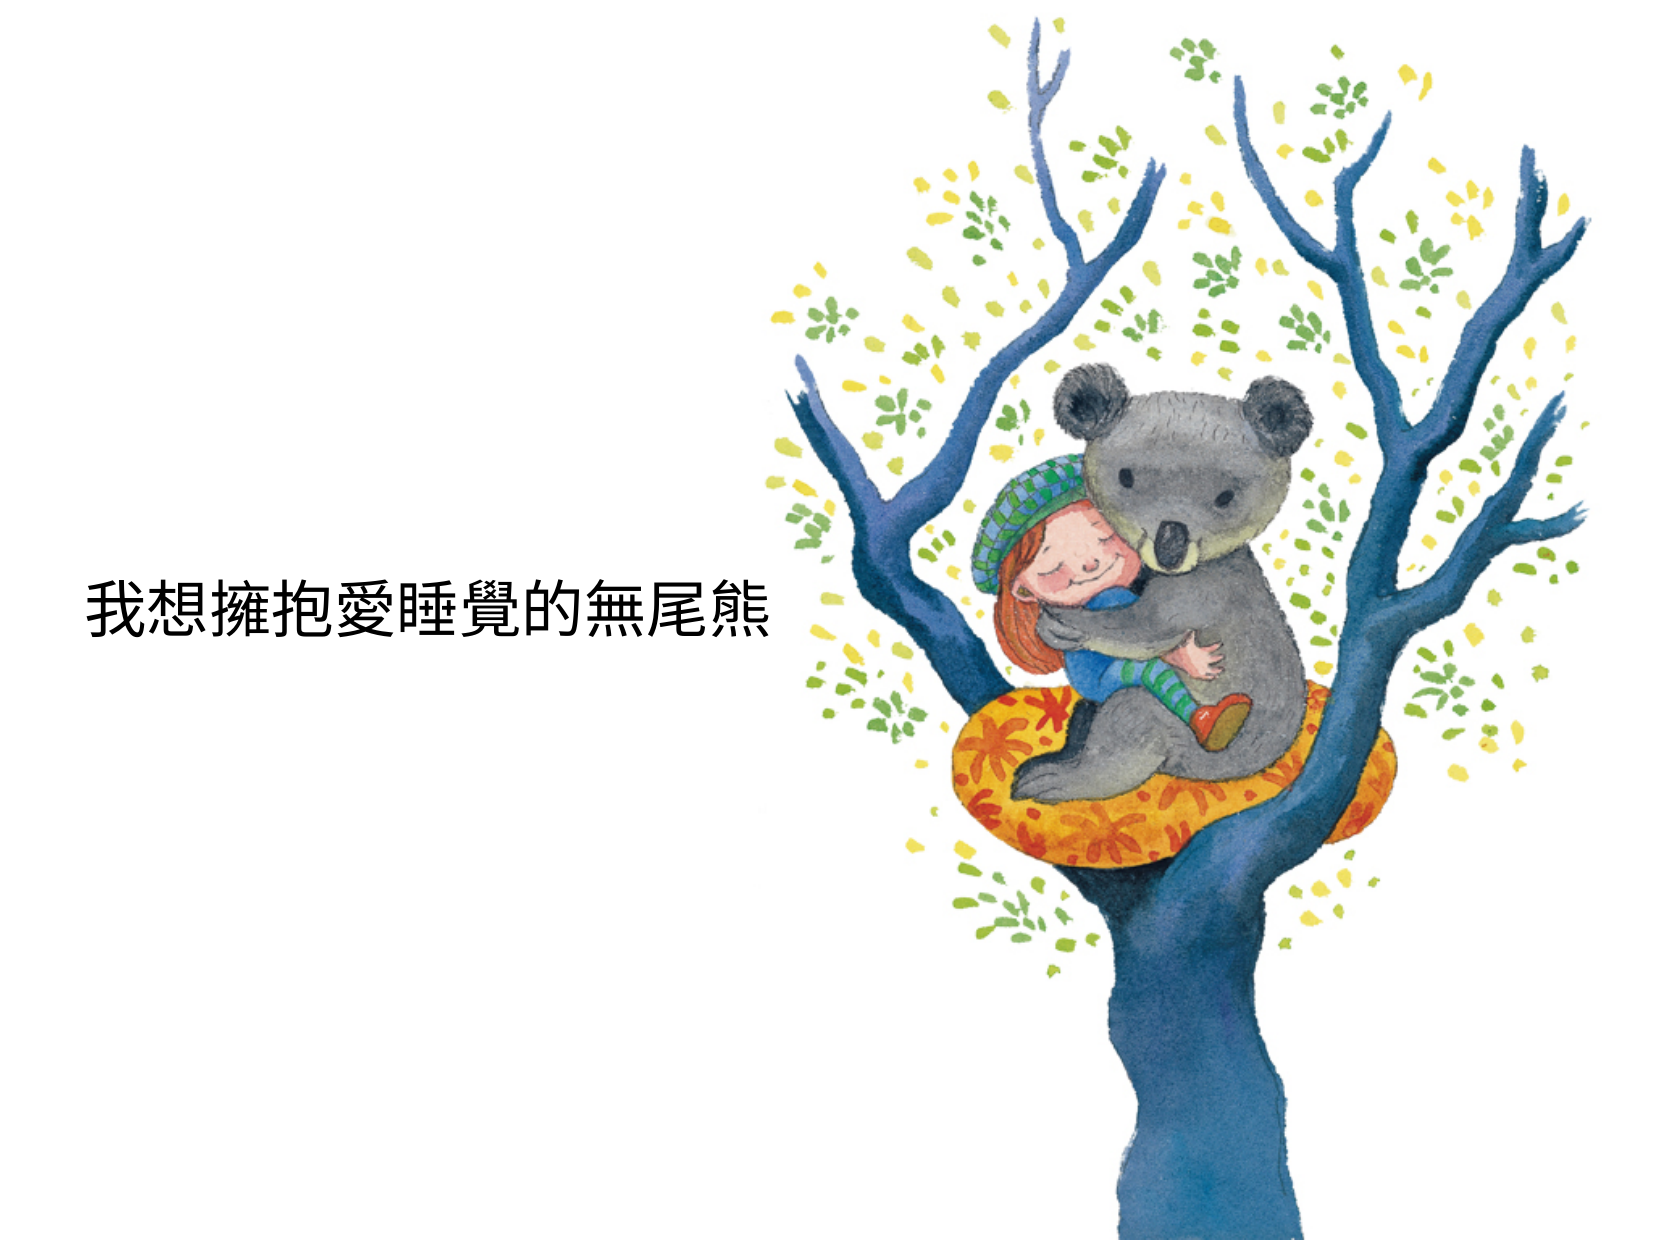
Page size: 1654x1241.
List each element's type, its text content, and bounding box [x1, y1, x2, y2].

picture [0, 0, 1653, 1240]
title 我想擁抱愛睡覺的無尾熊 [82, 501, 774, 709]
